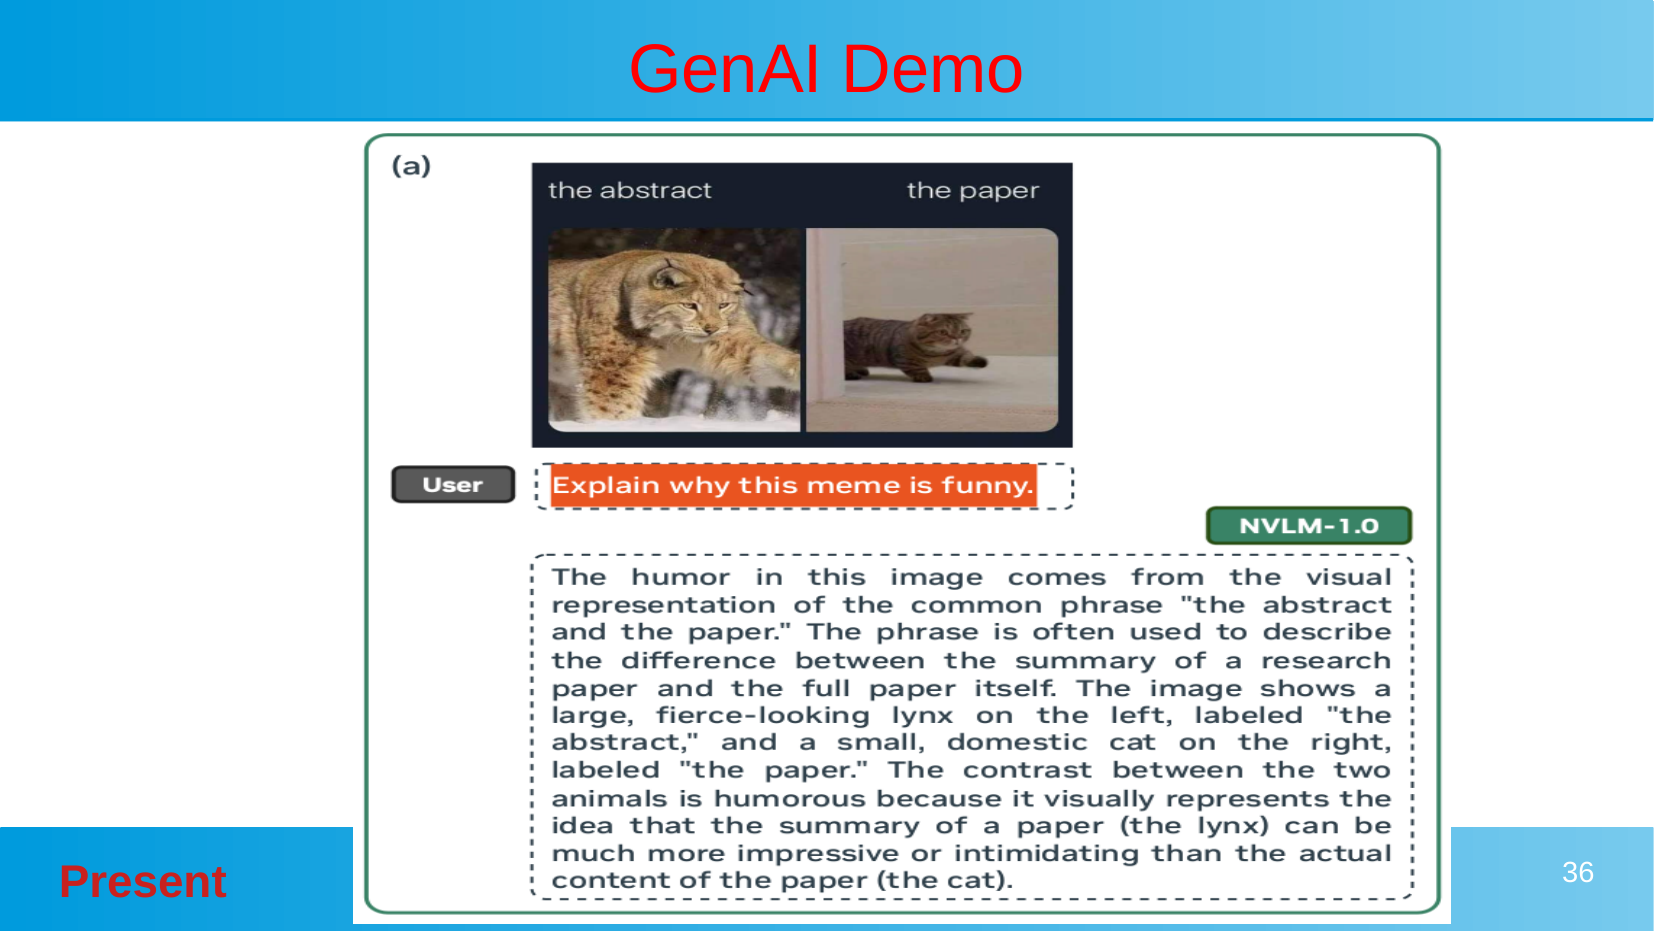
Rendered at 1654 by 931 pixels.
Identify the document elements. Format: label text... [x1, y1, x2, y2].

title GenAI Demo [59, 29, 1595, 108]
picture [353, 125, 1451, 924]
